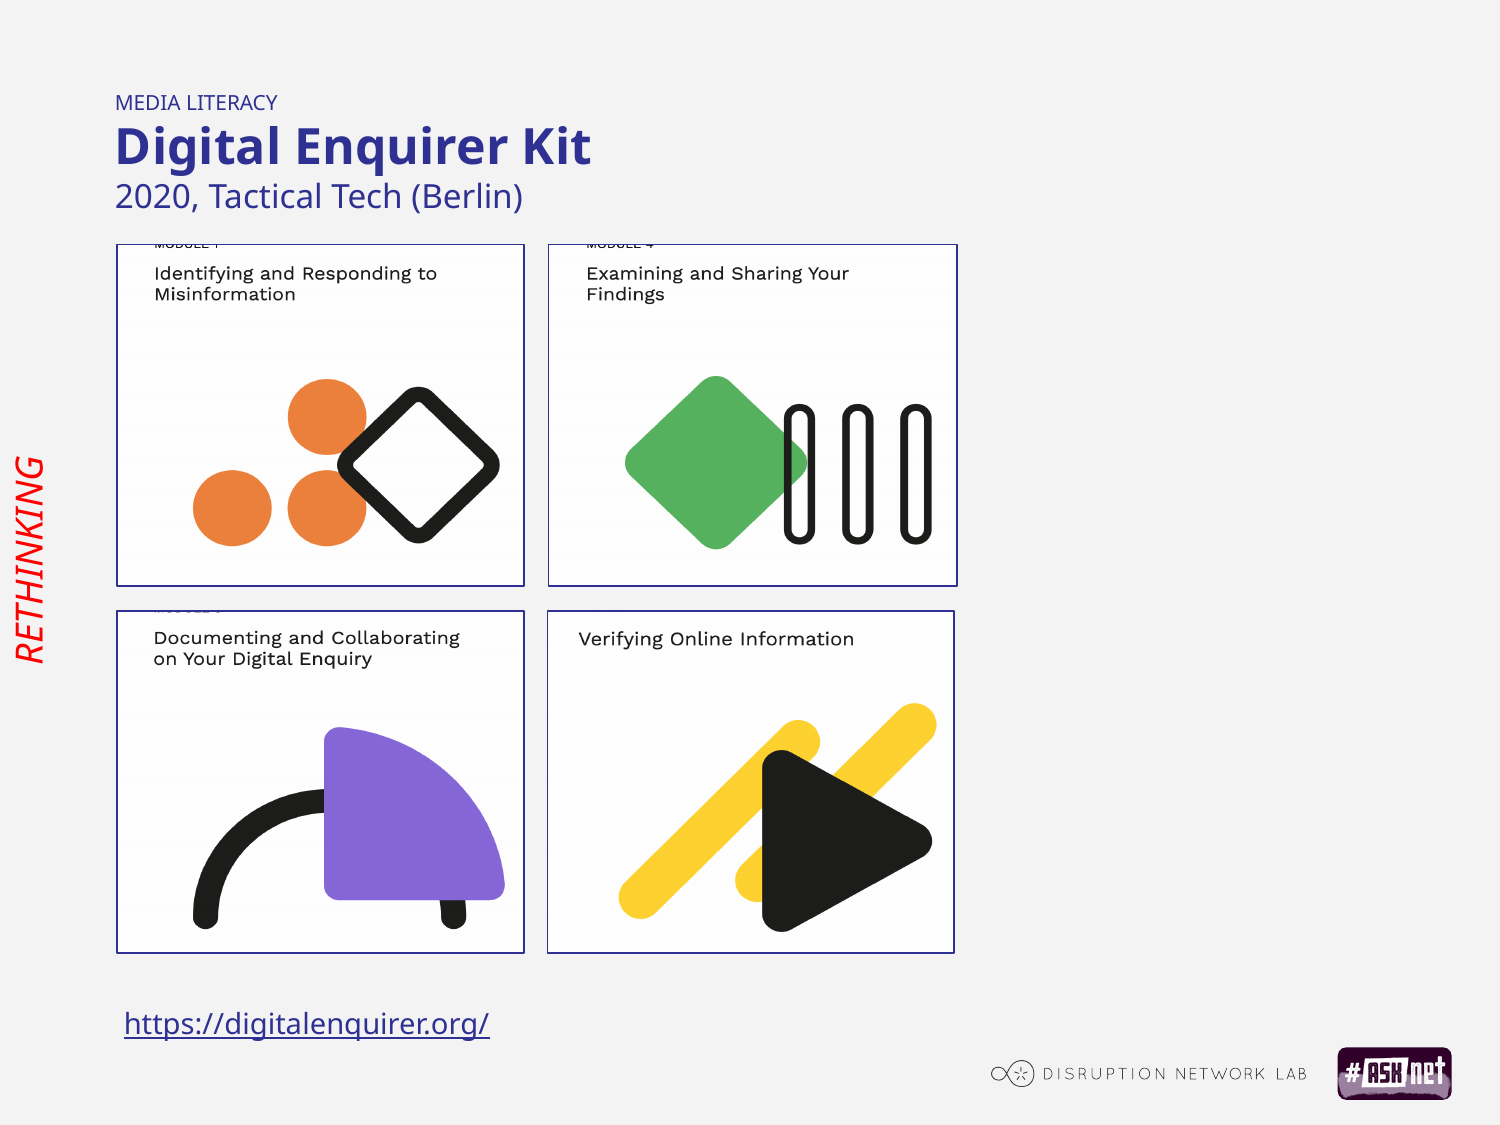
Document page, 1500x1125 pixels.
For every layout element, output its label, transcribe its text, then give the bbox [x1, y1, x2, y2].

picture [1337, 1047, 1452, 1100]
picture [548, 611, 954, 953]
text_box RETHINKING [0, 0, 56, 1121]
picture [117, 611, 523, 953]
text_box https://digitalenquirer.org/ [108, 990, 1074, 1035]
picture [991, 1060, 1306, 1087]
text_box MEDIA LITERACY Digital Enquirer Kit 2020, Tactical Tech (Berlin) [99, 75, 1198, 160]
picture [549, 245, 957, 586]
picture [117, 245, 523, 586]
